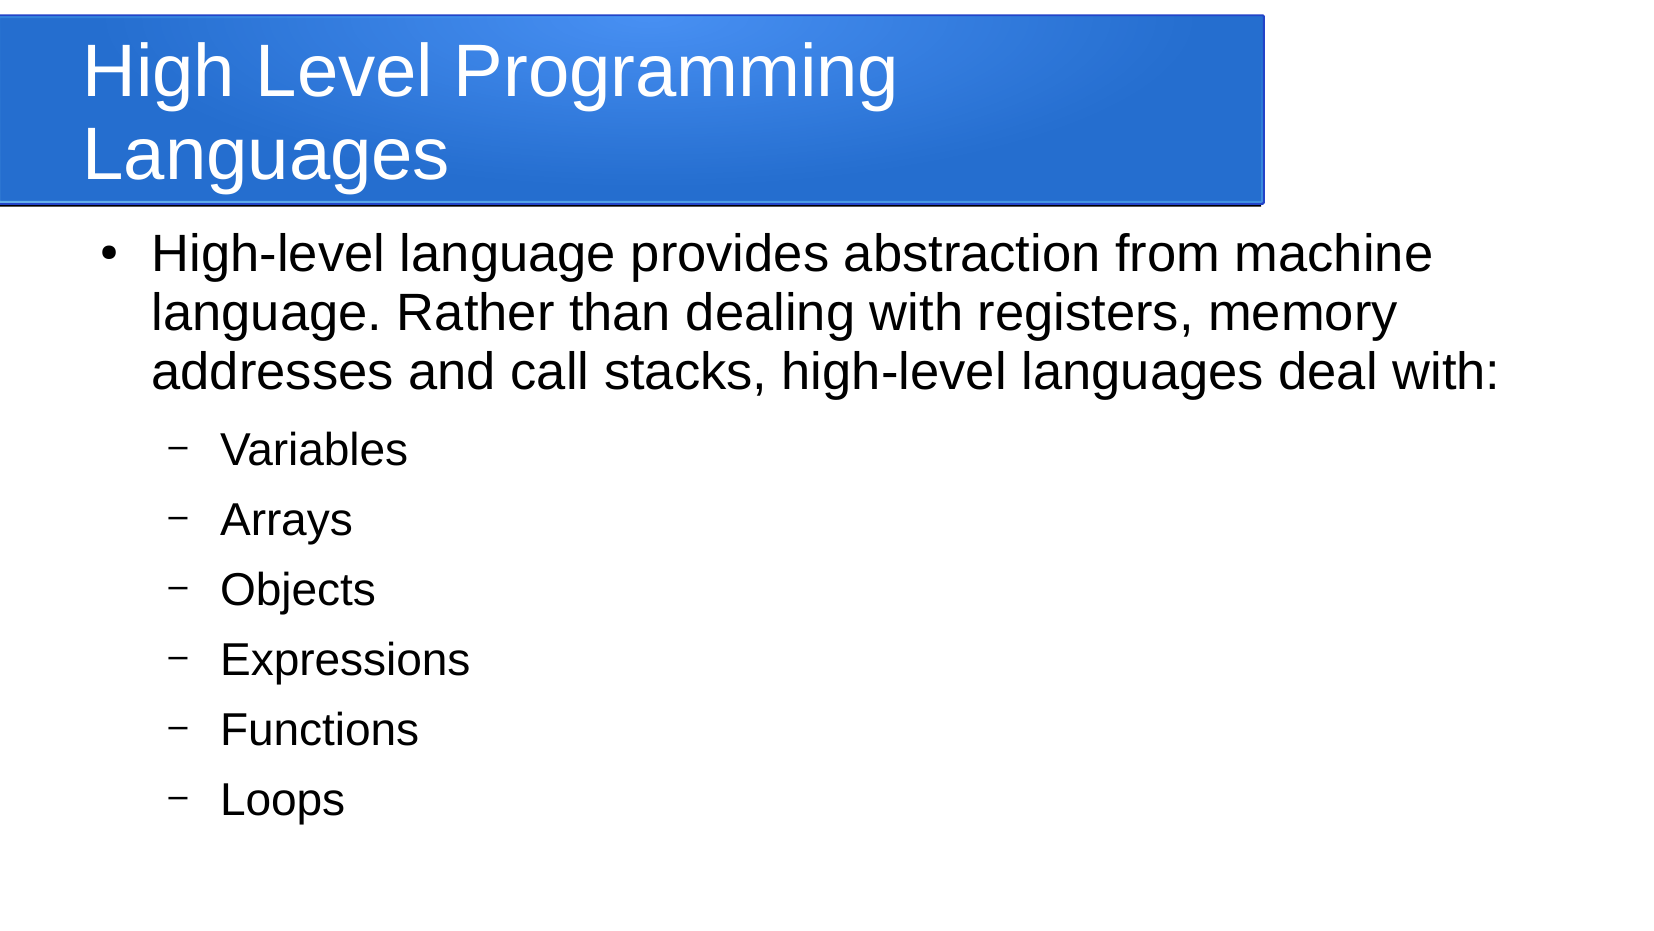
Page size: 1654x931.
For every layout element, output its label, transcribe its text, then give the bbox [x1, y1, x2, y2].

title High Level Programming Languages [82, 29, 1264, 196]
list High-level language provides abstraction from machine language. Rather than dealing with registers, memory addresses and call stacks, high-level languages deal with: Variables Arrays Objects Expressions Functions Loops [82, 224, 1571, 827]
